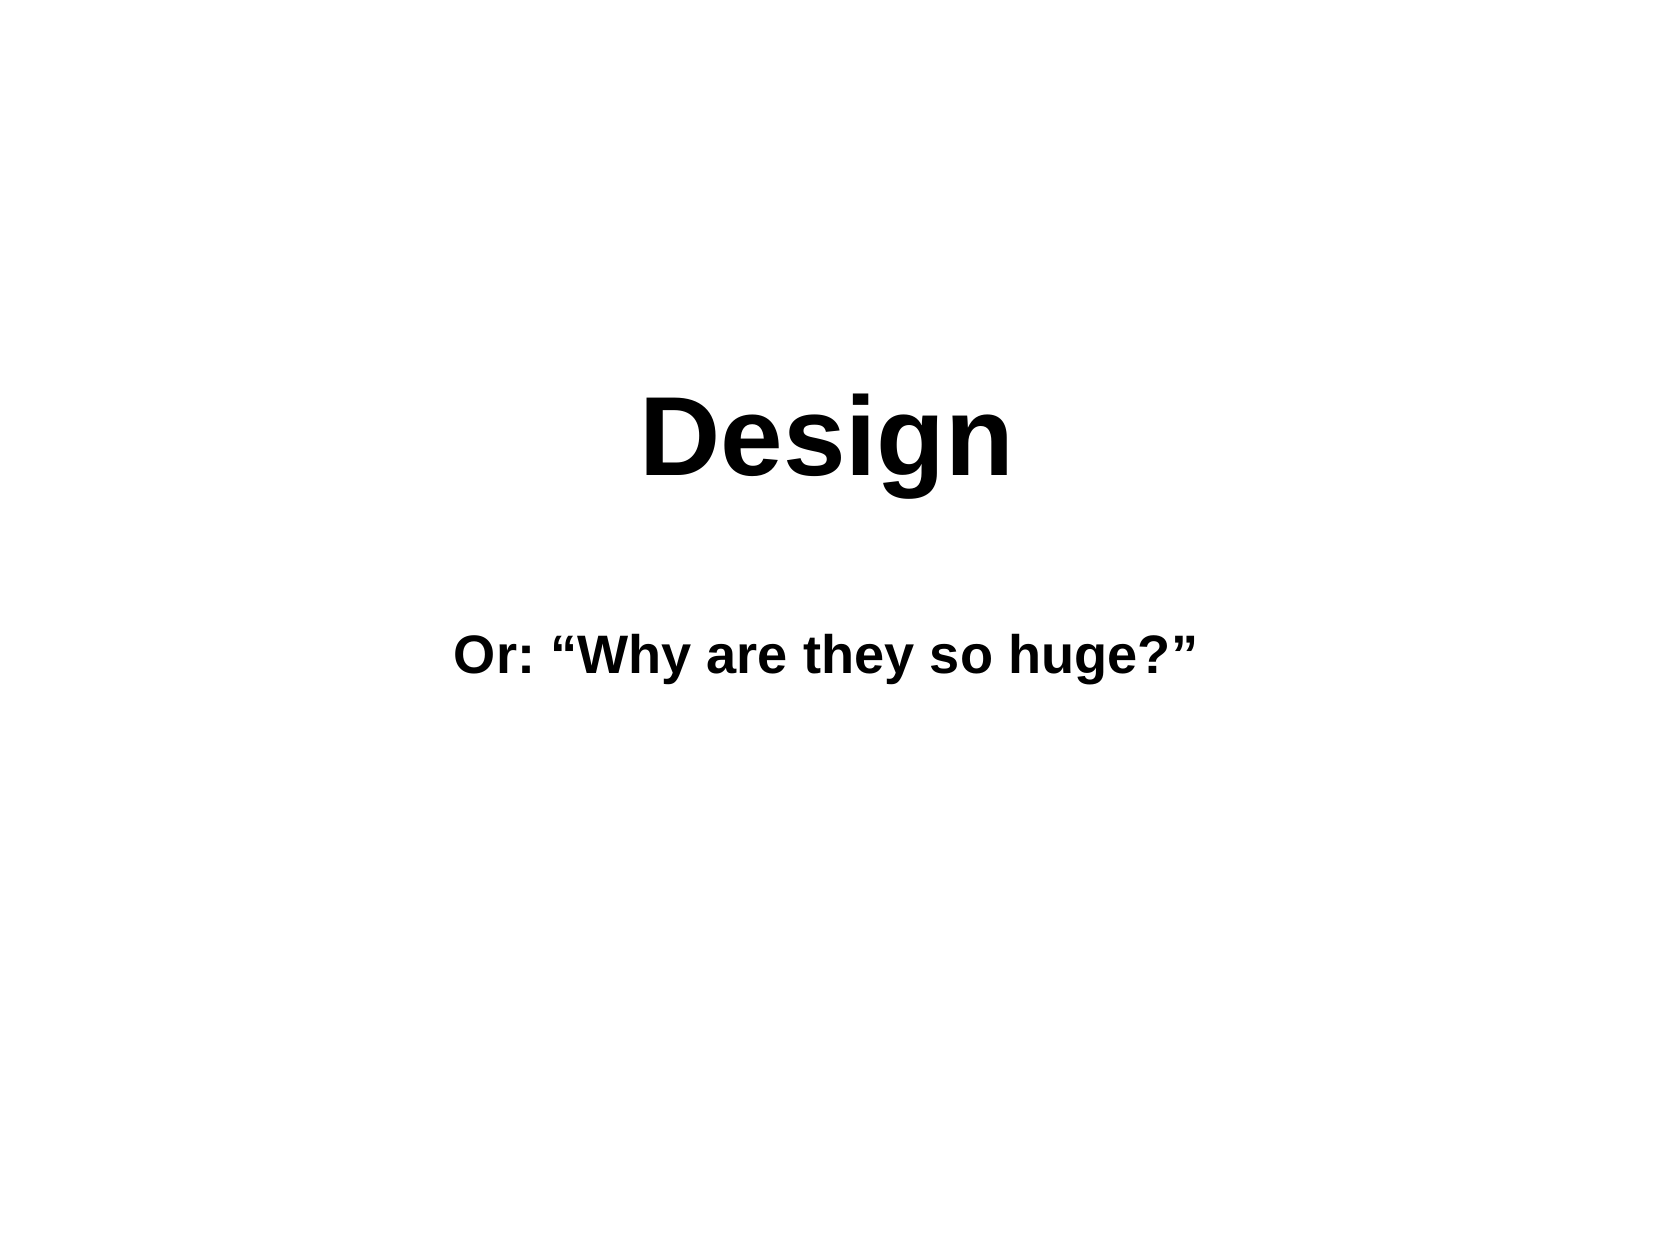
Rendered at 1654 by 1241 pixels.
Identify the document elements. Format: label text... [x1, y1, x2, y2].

subtitle Design Or: “Why are they so huge?” [82, 49, 1571, 1010]
